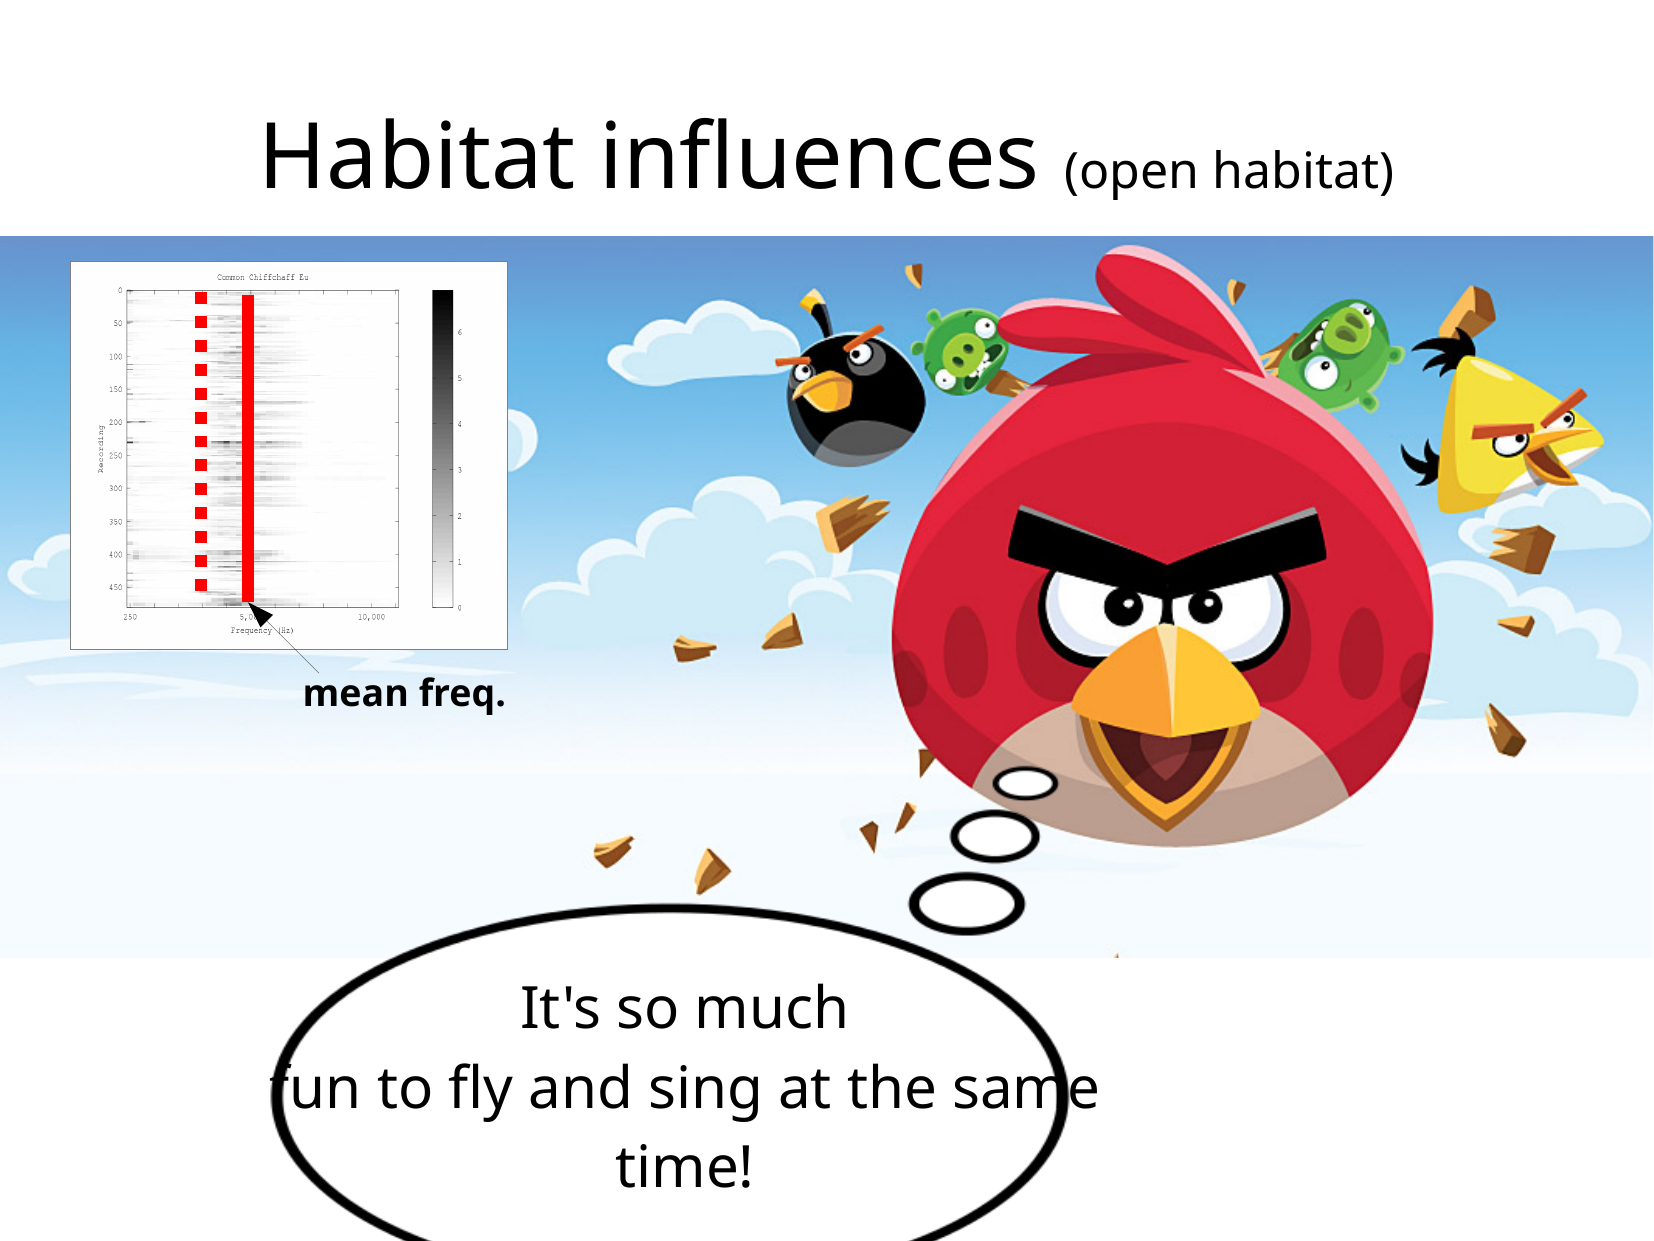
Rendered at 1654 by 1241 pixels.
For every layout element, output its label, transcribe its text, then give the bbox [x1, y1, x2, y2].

title Habitat influences (open habitat) [82, 49, 1571, 257]
title It's so much fun to fly and sing at the same time! [248, 949, 1123, 1222]
text_box mean freq. [287, 659, 556, 733]
picture [0, 236, 1654, 1241]
